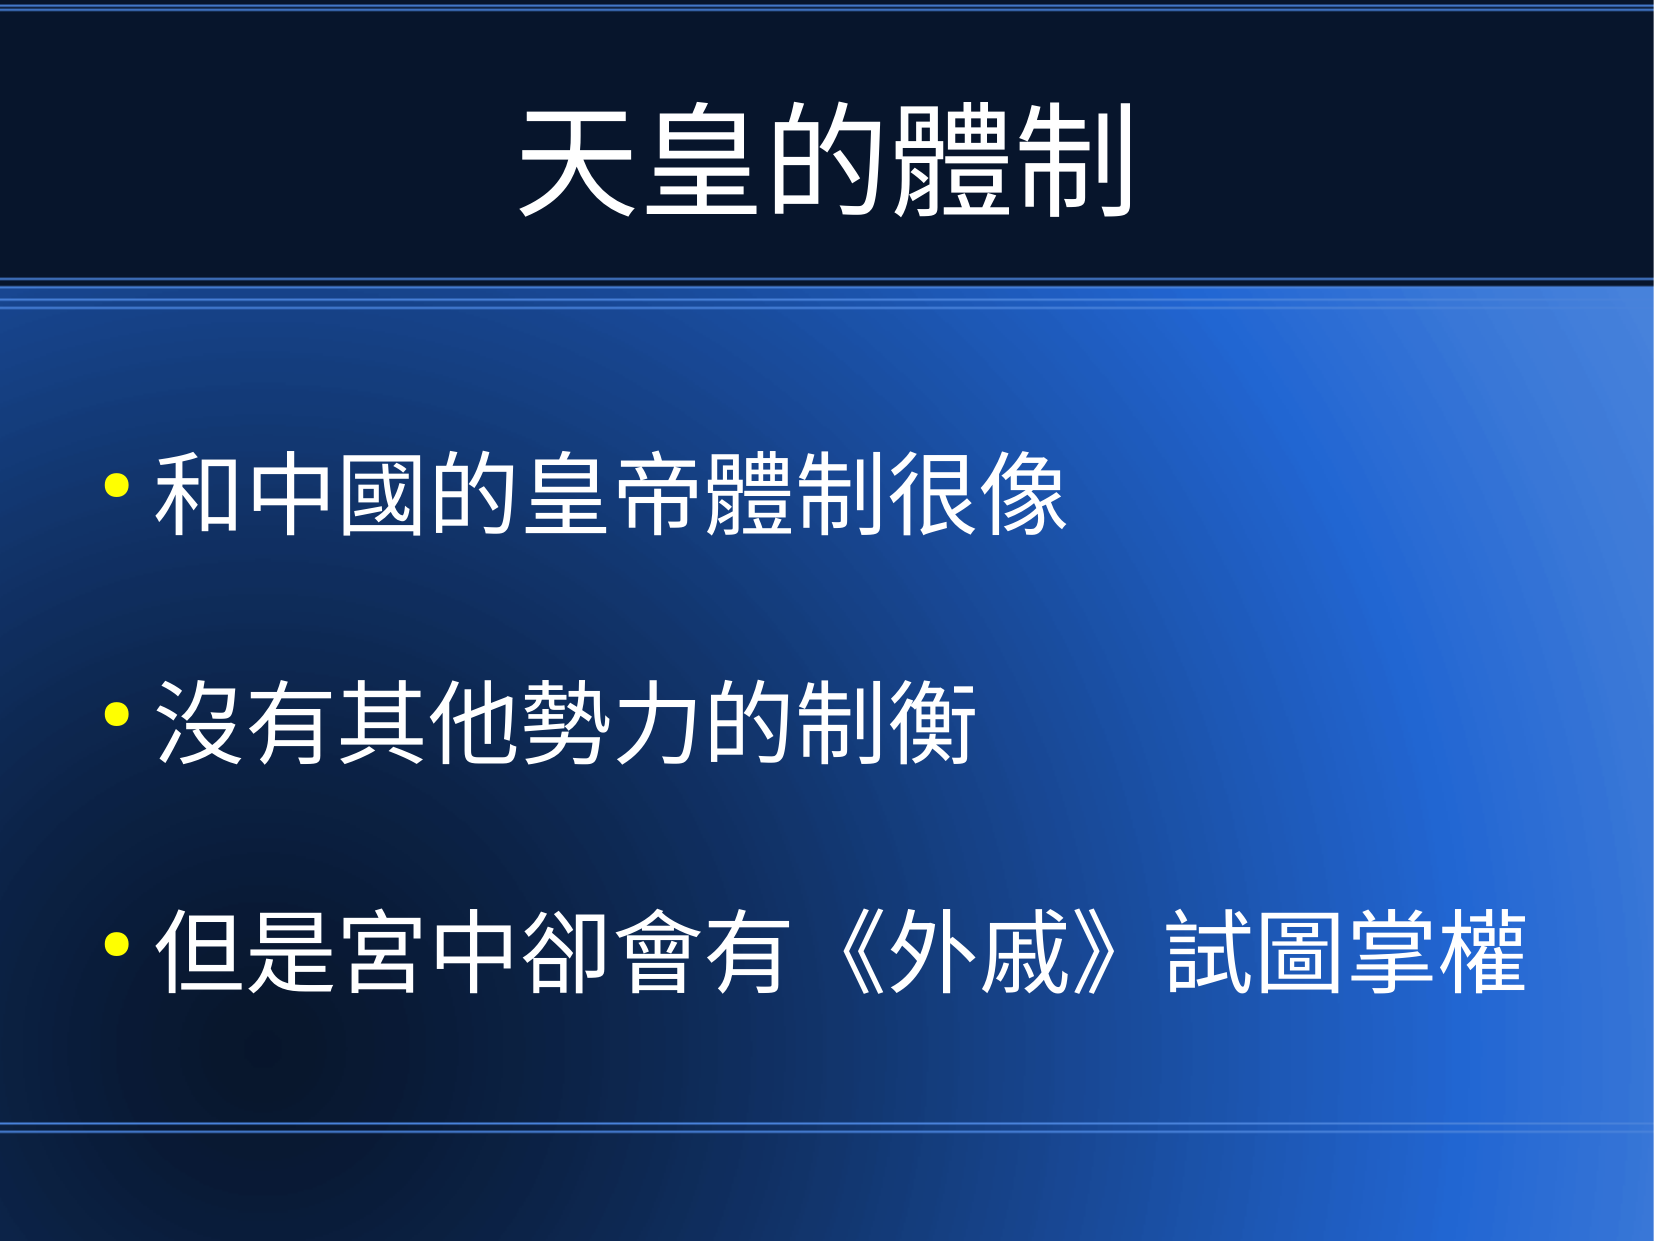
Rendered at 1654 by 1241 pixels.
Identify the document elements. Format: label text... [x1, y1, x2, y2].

picture [0, 0, 1654, 1241]
title 天皇的體制 [82, 49, 1571, 257]
list 和中國的皇帝體制很像 沒有其他勢力的制衡 但是宮中卻會有《外戚》試圖掌權 [82, 355, 1571, 1241]
